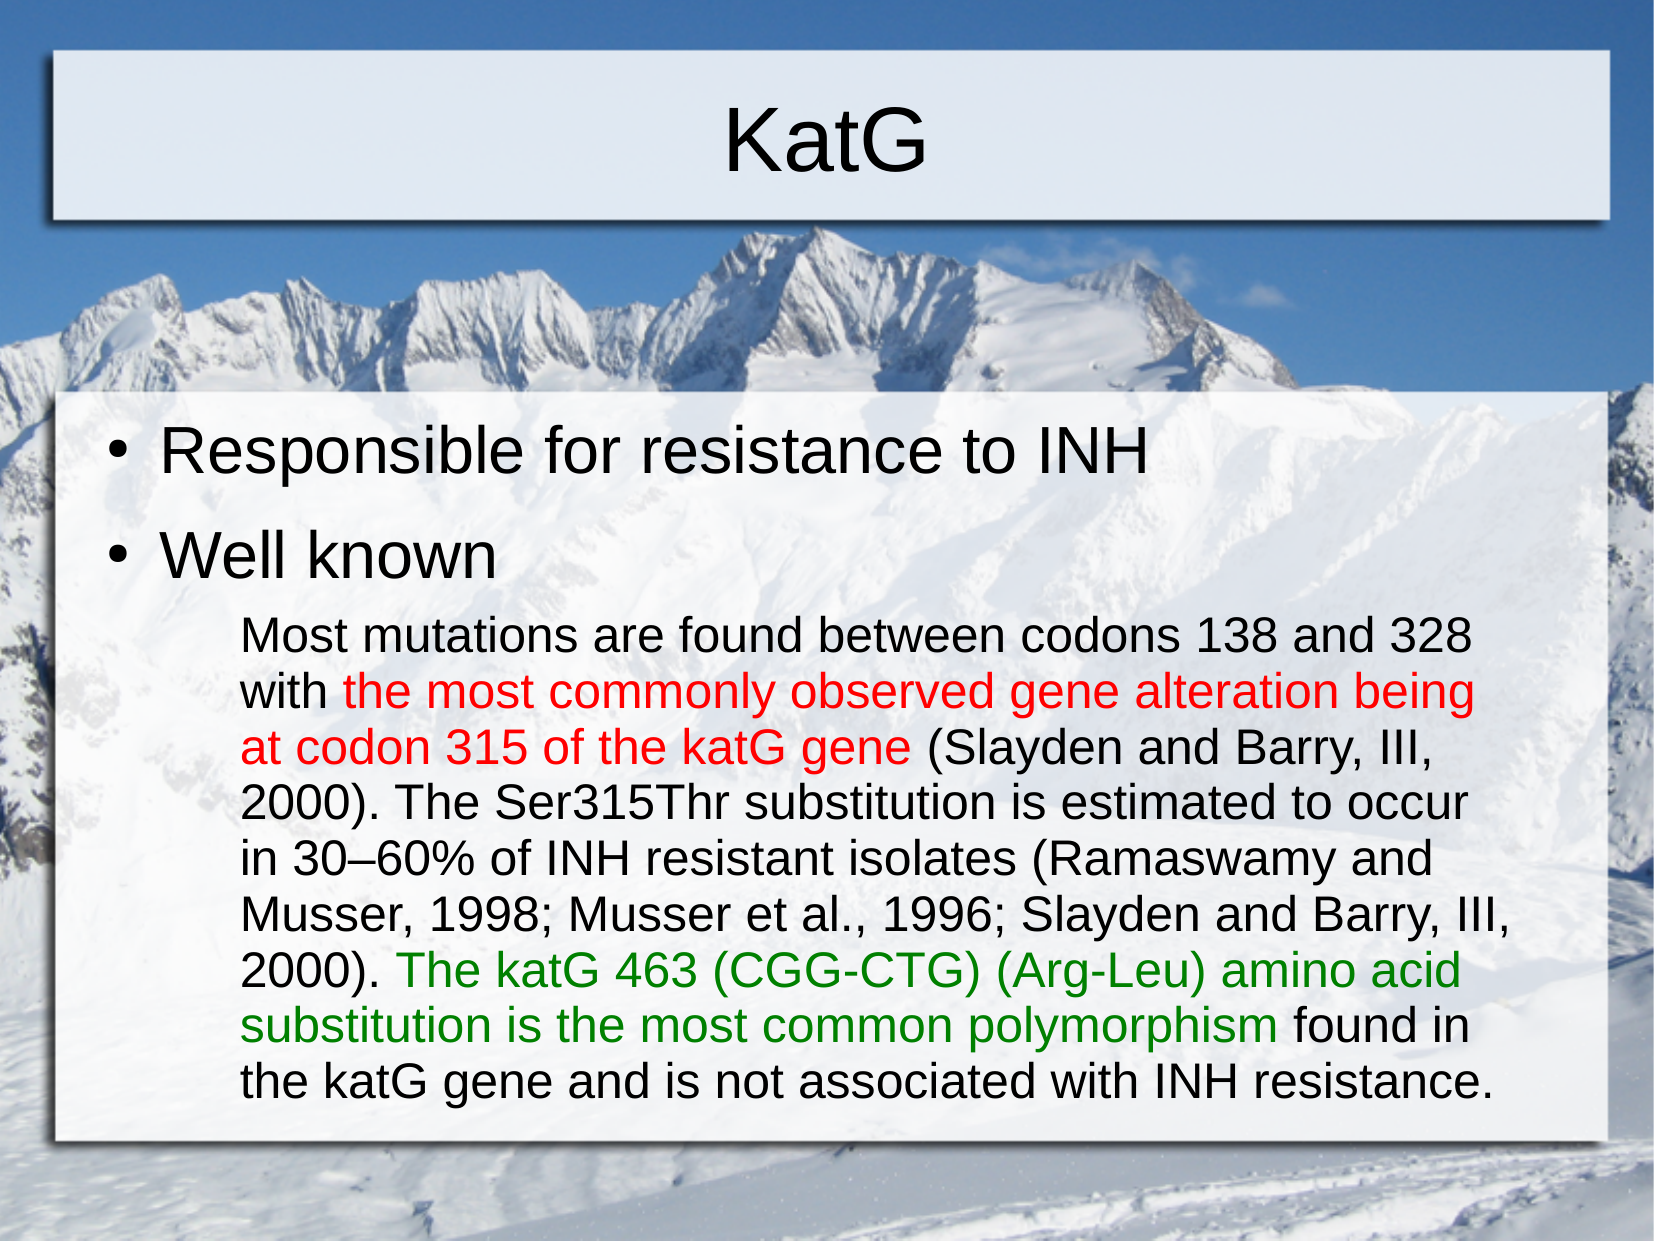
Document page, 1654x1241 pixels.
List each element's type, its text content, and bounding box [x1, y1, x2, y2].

list Responsible for resistance to INH Well known [88, 413, 1571, 601]
title KatG [59, 68, 1595, 212]
text_box Most mutations are found between codons 138 and 328 with the most commonly observed gene alteration being at codon 315 of the katG gene (Slayden and Barry, III, 2000). The Ser315Thr substitution is estimated to occur in 30–60% of INH resistant isolates (Ramaswamy and Musser, 1998; Musser et al., 1996; Slayden and Barry, III, 2000). The katG 463 (CGG-CTG) (Arg-Leu) amino acid substitution is the most common polymorphism found in the katG gene and is not associated with INH resistance. [225, 600, 1538, 1117]
picture [0, 0, 1654, 1241]
